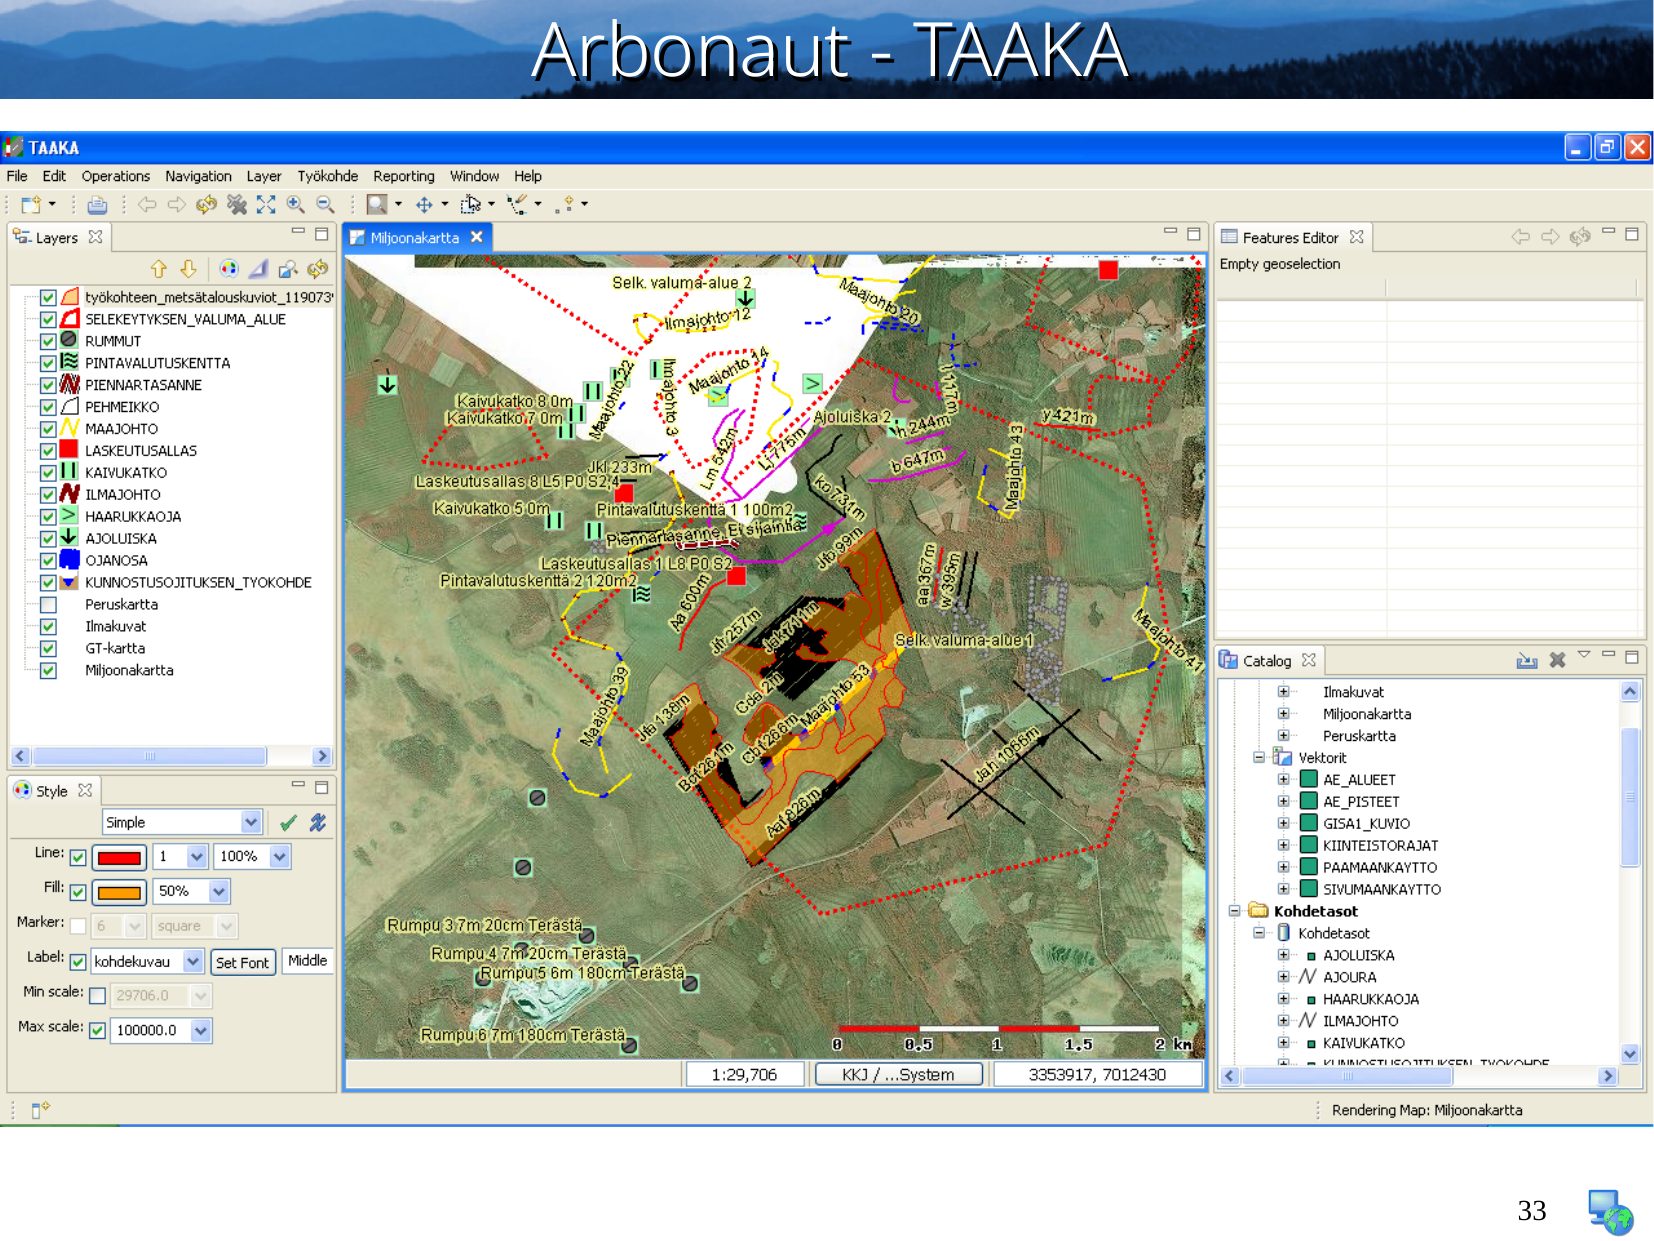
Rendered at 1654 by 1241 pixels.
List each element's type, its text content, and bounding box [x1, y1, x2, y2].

title Arbonaut - TAAKA [49, 0, 1611, 96]
picture [1588, 1189, 1635, 1238]
picture [0, 0, 1654, 99]
picture [0, 131, 1654, 1127]
